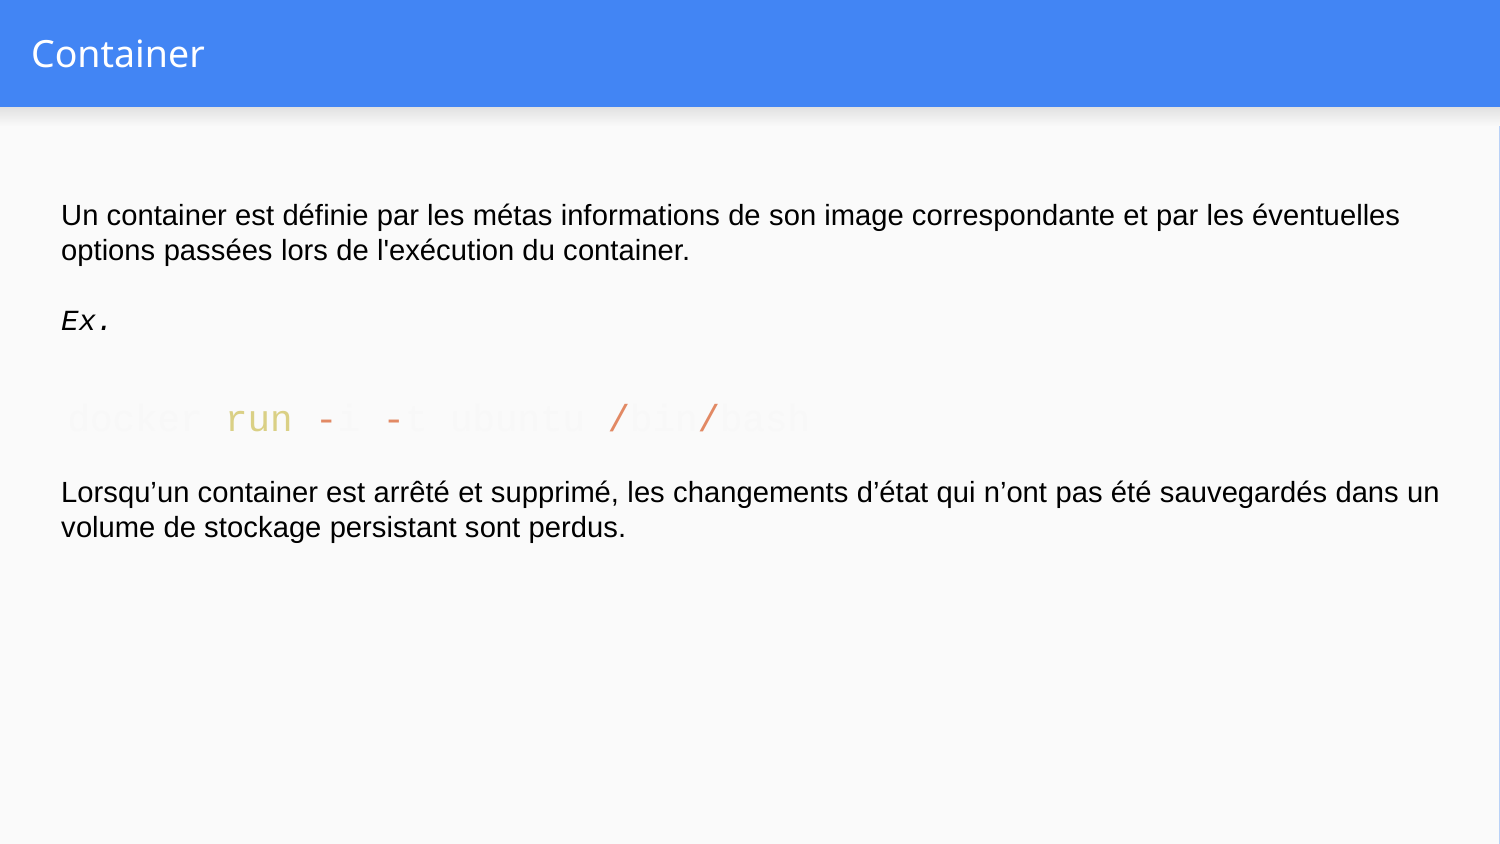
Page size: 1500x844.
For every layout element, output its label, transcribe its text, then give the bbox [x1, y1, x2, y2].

text_box Un container est définie par les métas informations de son image correspondante et par les éventuelles options passées lors de l'exécution du container. Ex. docker run -i -t ubuntu /bin/bash Lorsqu’un container est arrêté et supprimé, les changements d’état qui n’ont pas été sauvegardés dans un volume de stockage persistant sont perdus. [46, 146, 1458, 799]
title Container [16, 2, 1464, 102]
